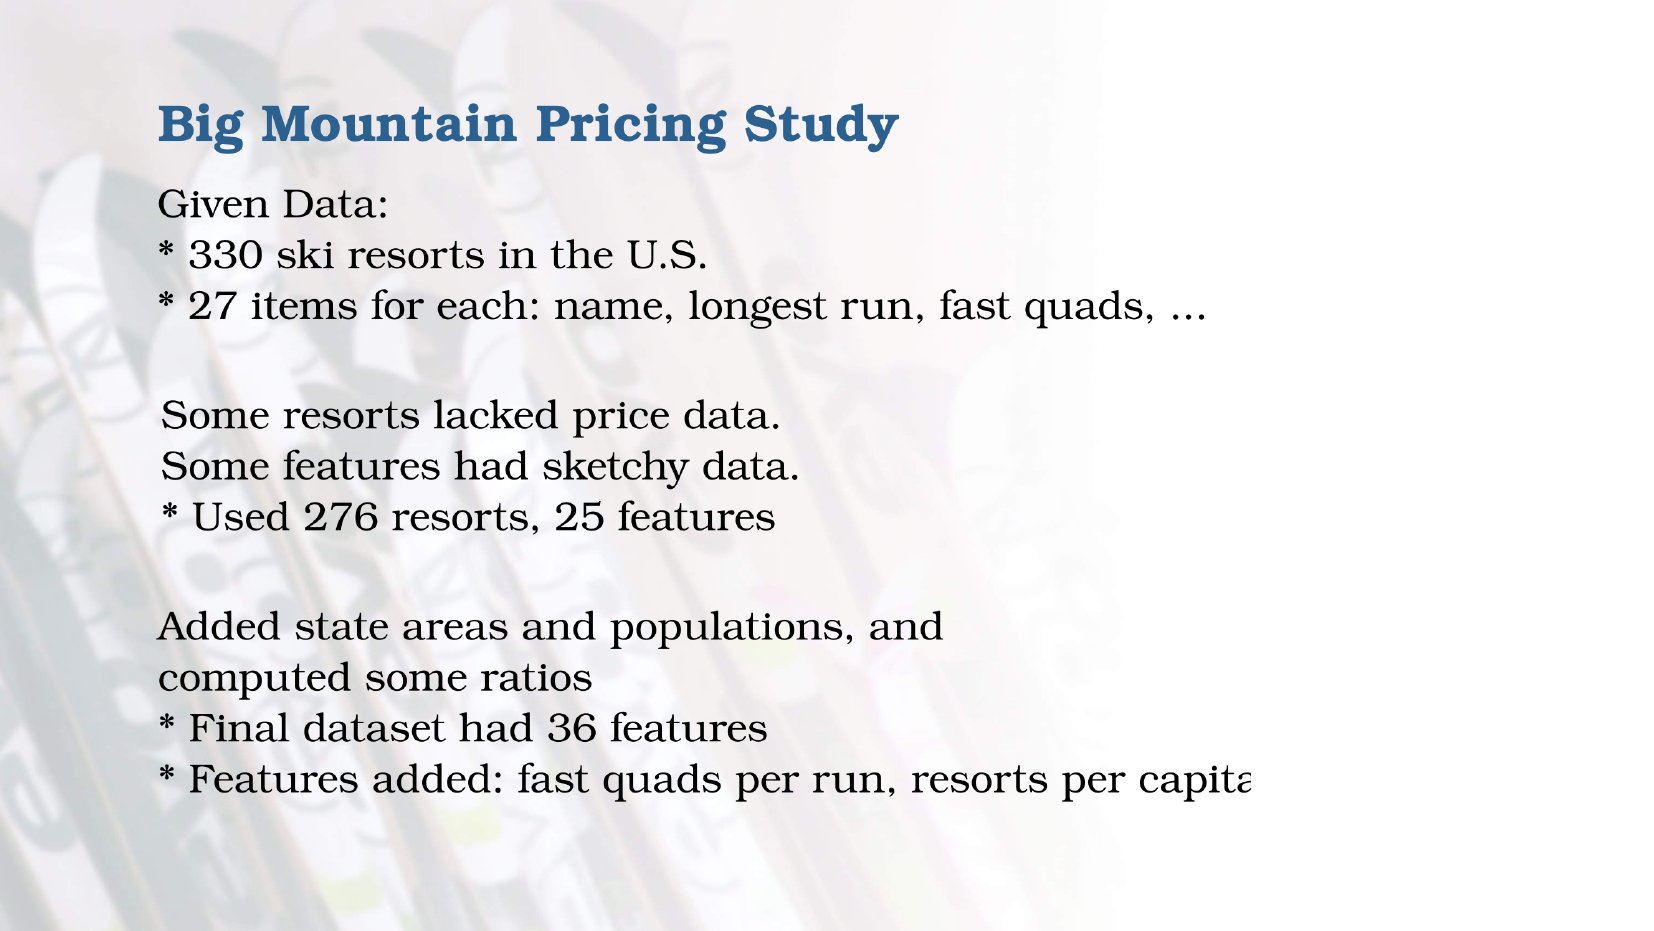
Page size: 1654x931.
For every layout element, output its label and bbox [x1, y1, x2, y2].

picture [0, 0, 1251, 931]
